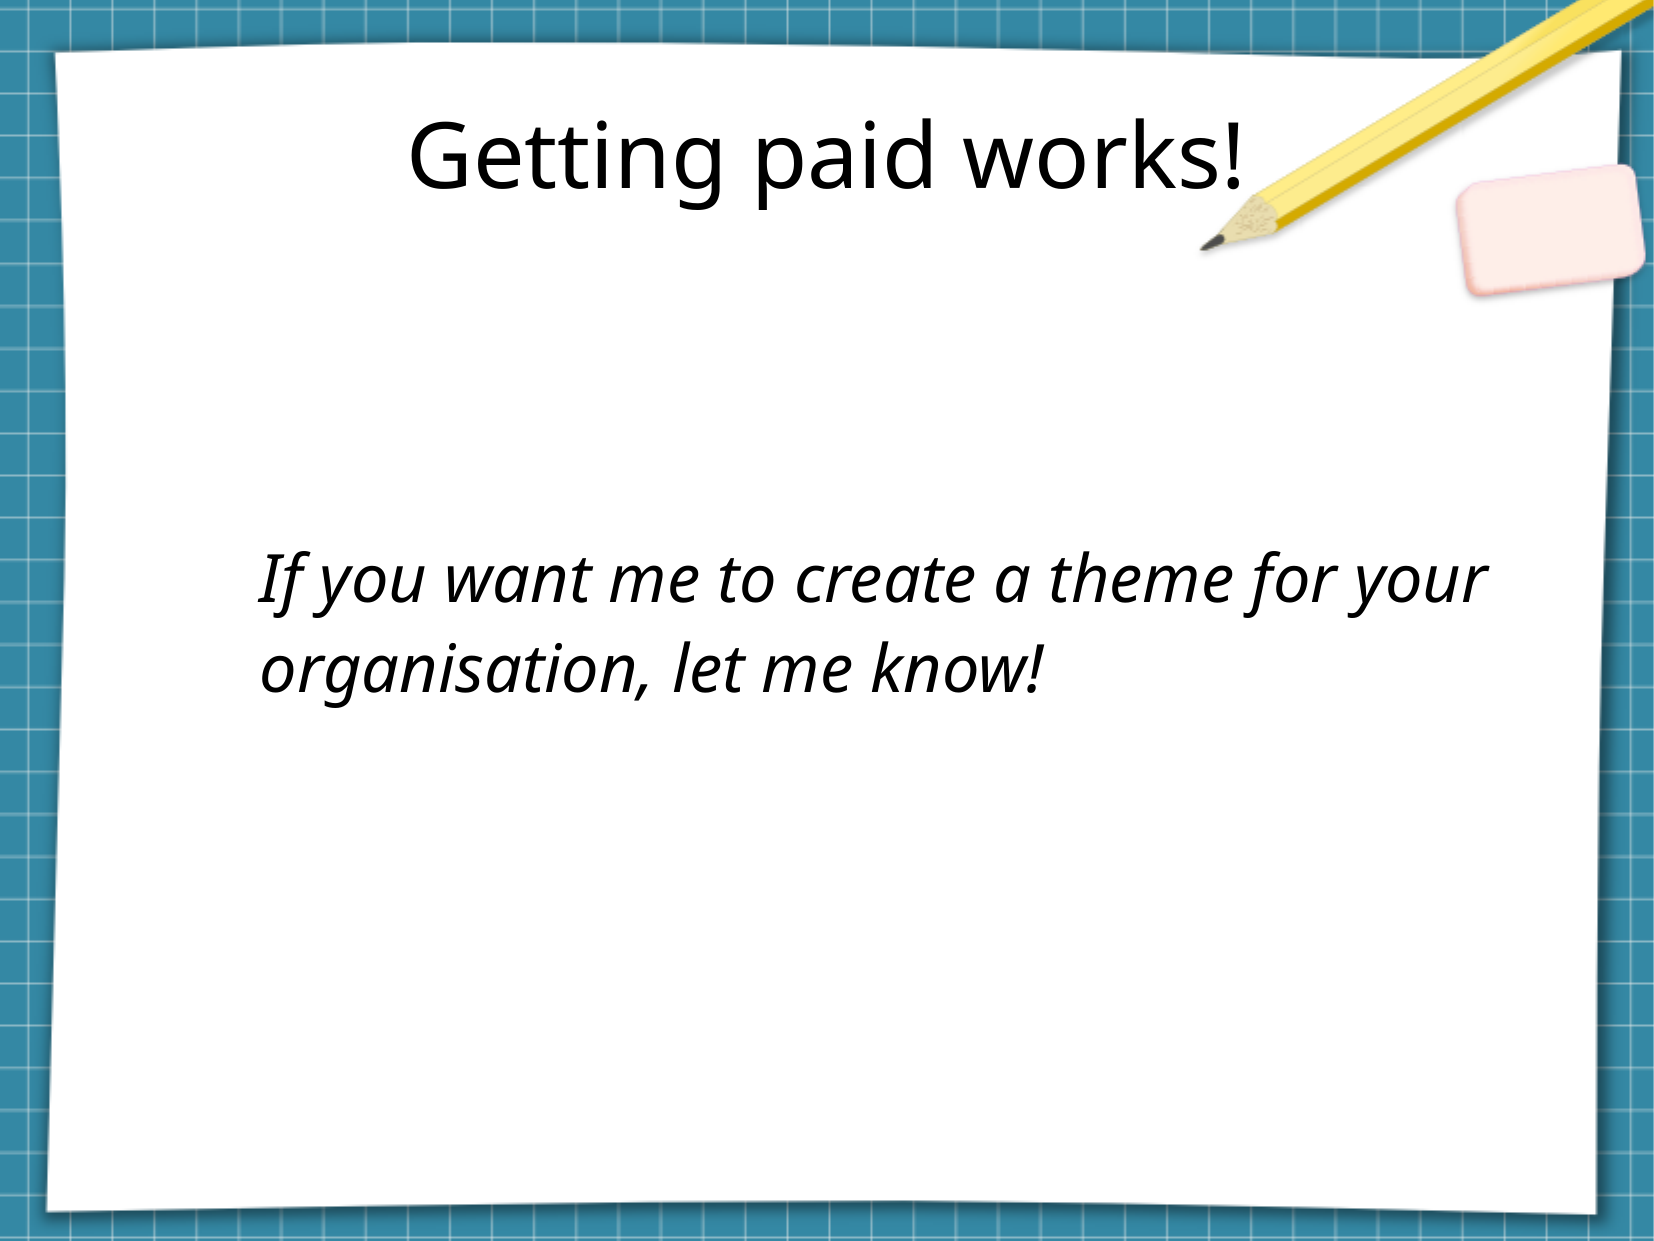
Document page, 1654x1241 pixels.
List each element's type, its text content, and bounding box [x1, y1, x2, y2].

picture [0, 0, 1654, 1241]
list If you want me to create a theme for your organisation, let me know! [82, 290, 1571, 1010]
title Getting paid works! [82, 49, 1571, 257]
